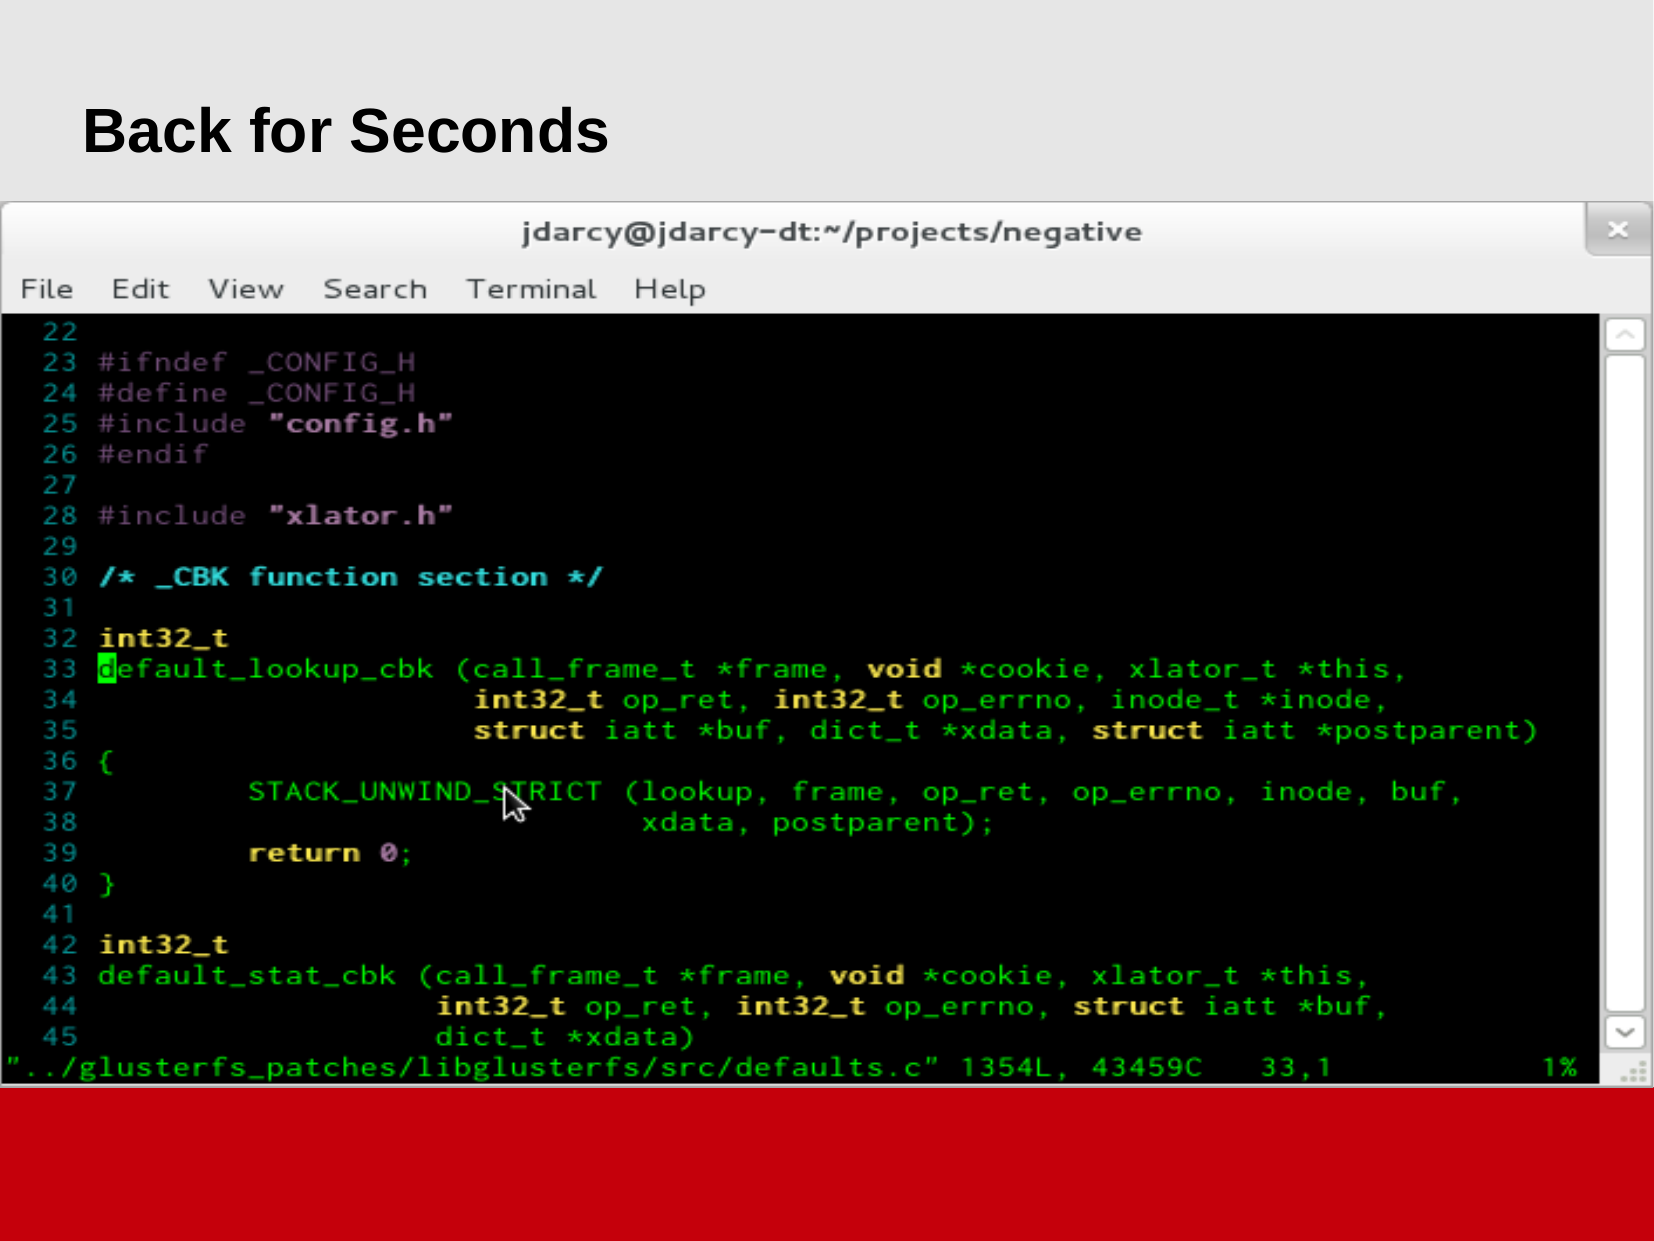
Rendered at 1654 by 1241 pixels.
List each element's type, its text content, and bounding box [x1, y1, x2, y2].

title Back for Seconds [82, 37, 1571, 201]
picture [0, 201, 1654, 1088]
